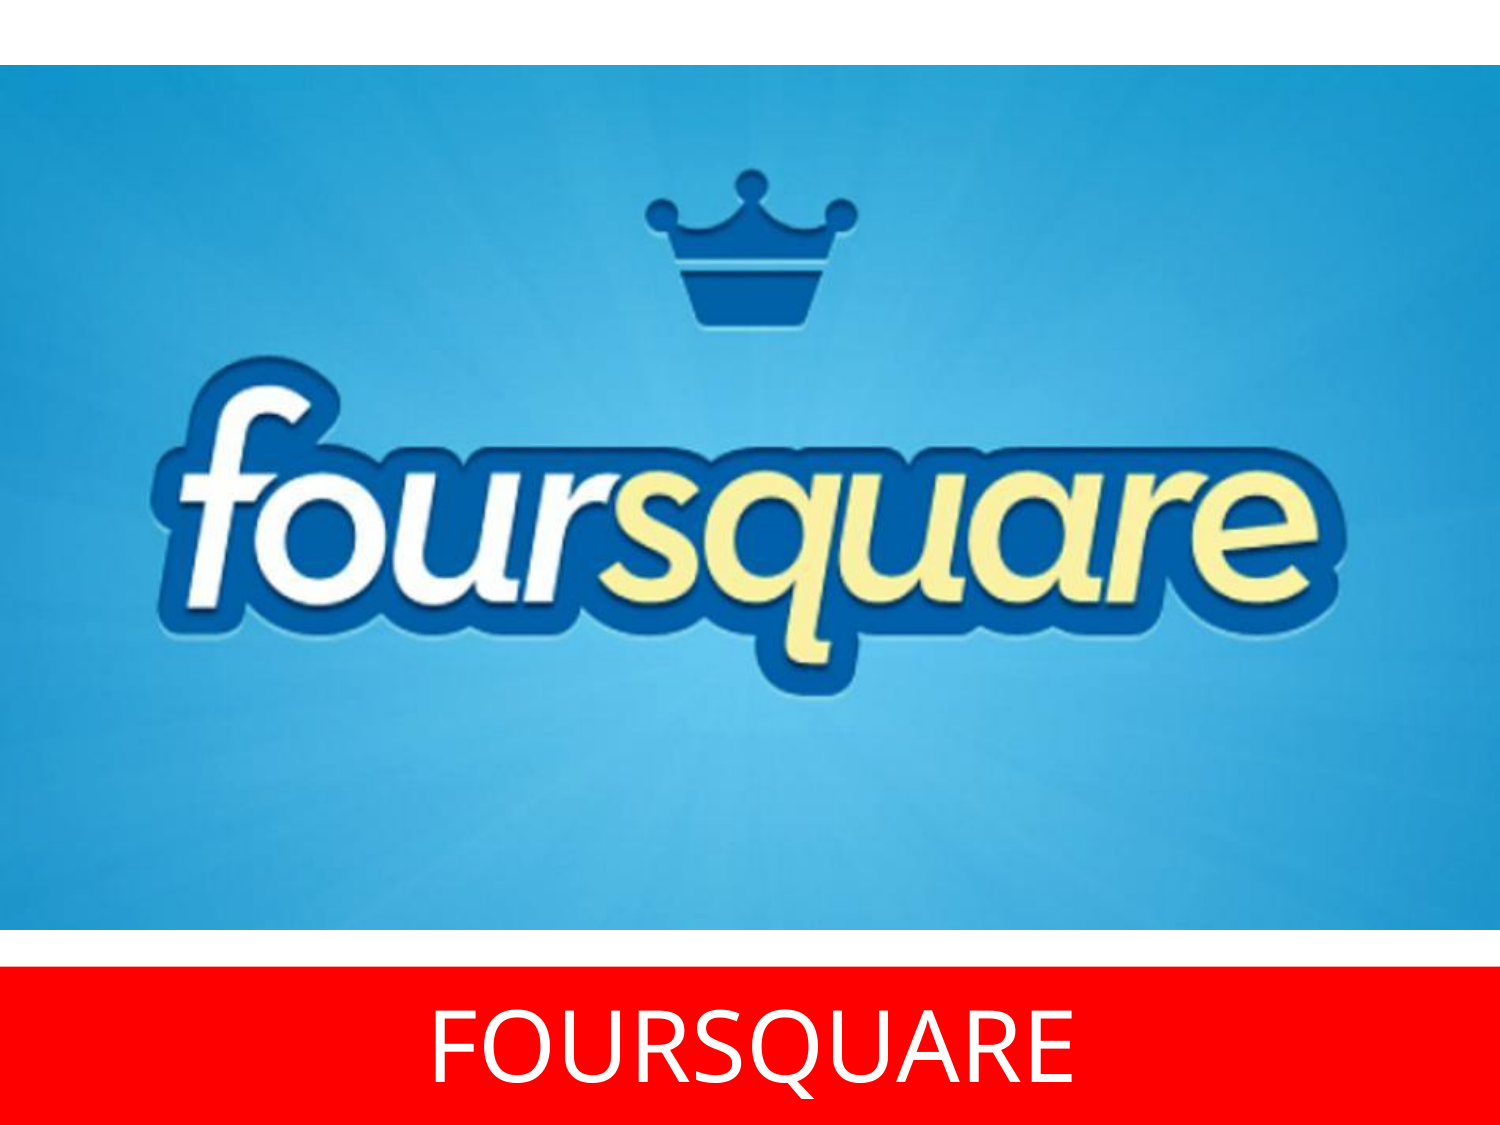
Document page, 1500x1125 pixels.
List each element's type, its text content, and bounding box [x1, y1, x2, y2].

list FOURSQUARE [28, 974, 1478, 1111]
picture [0, 65, 1500, 931]
